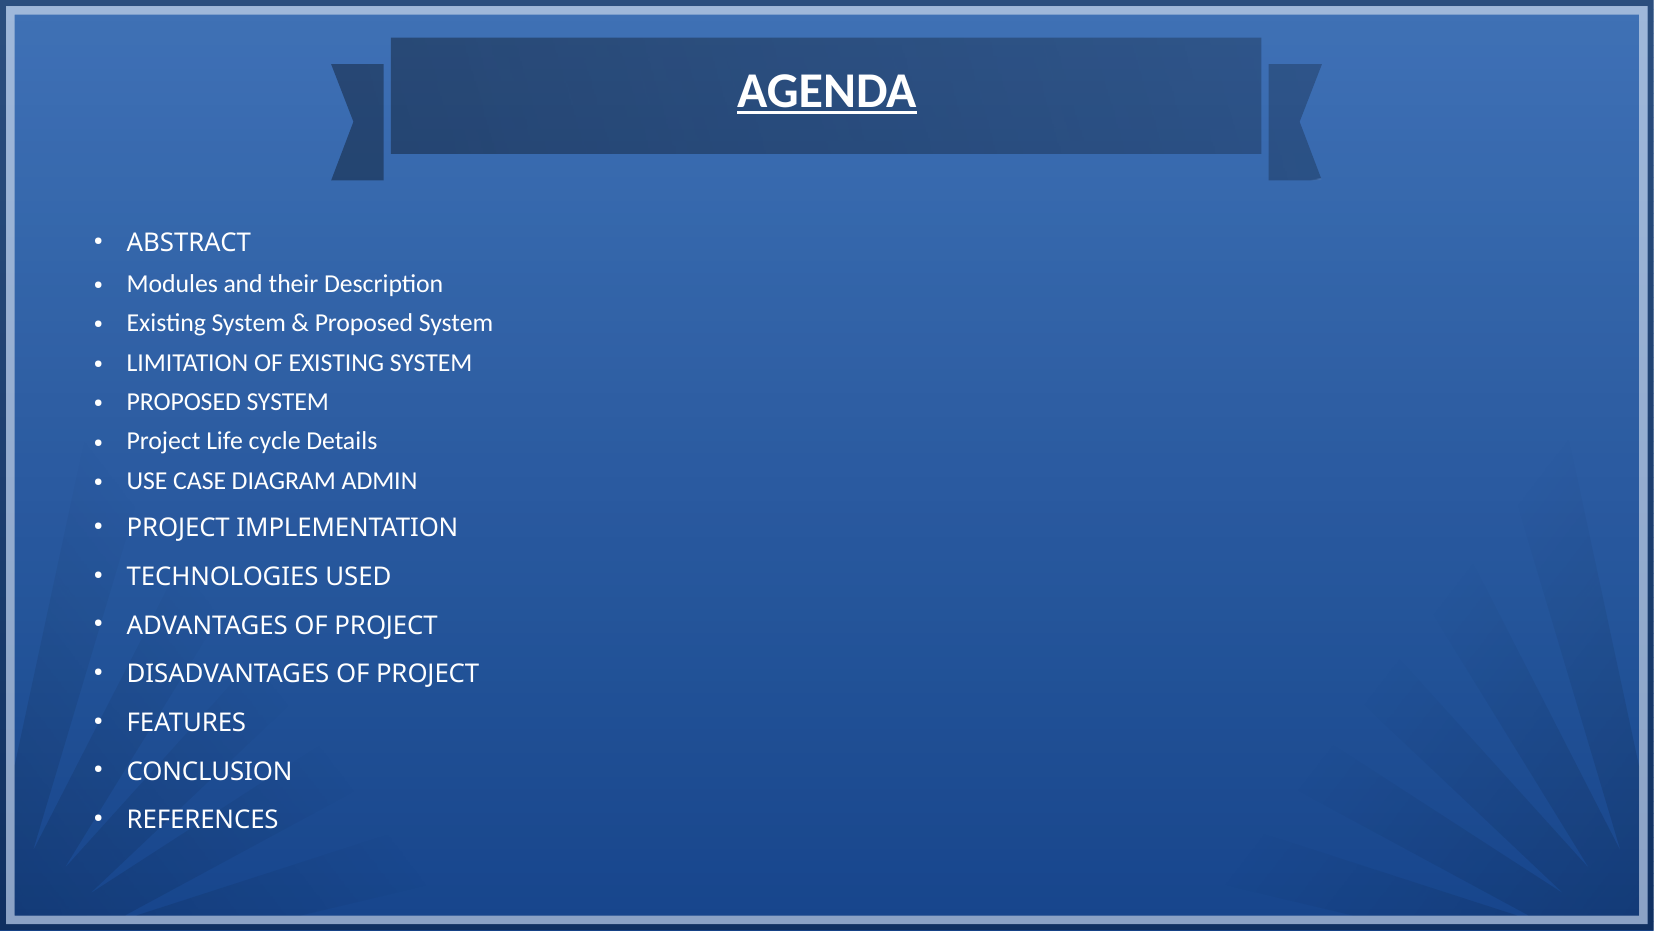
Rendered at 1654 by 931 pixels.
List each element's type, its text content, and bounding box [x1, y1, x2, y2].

list ABSTRACT Modules and their Description Existing System & Proposed System LIMITATION OF EXISTING SYSTEM PROPOSED SYSTEM Project Life cycle Details USE CASE DIAGRAM ADMIN PROJECT IMPLEMENTATION TECHNOLOGIES USED ADVANTAGES OF PROJECT DISADVANTAGES OF PROJECT FEATURES CONCLUSION REFERENCES [82, 224, 1571, 848]
title AGENDA [389, 35, 1264, 154]
